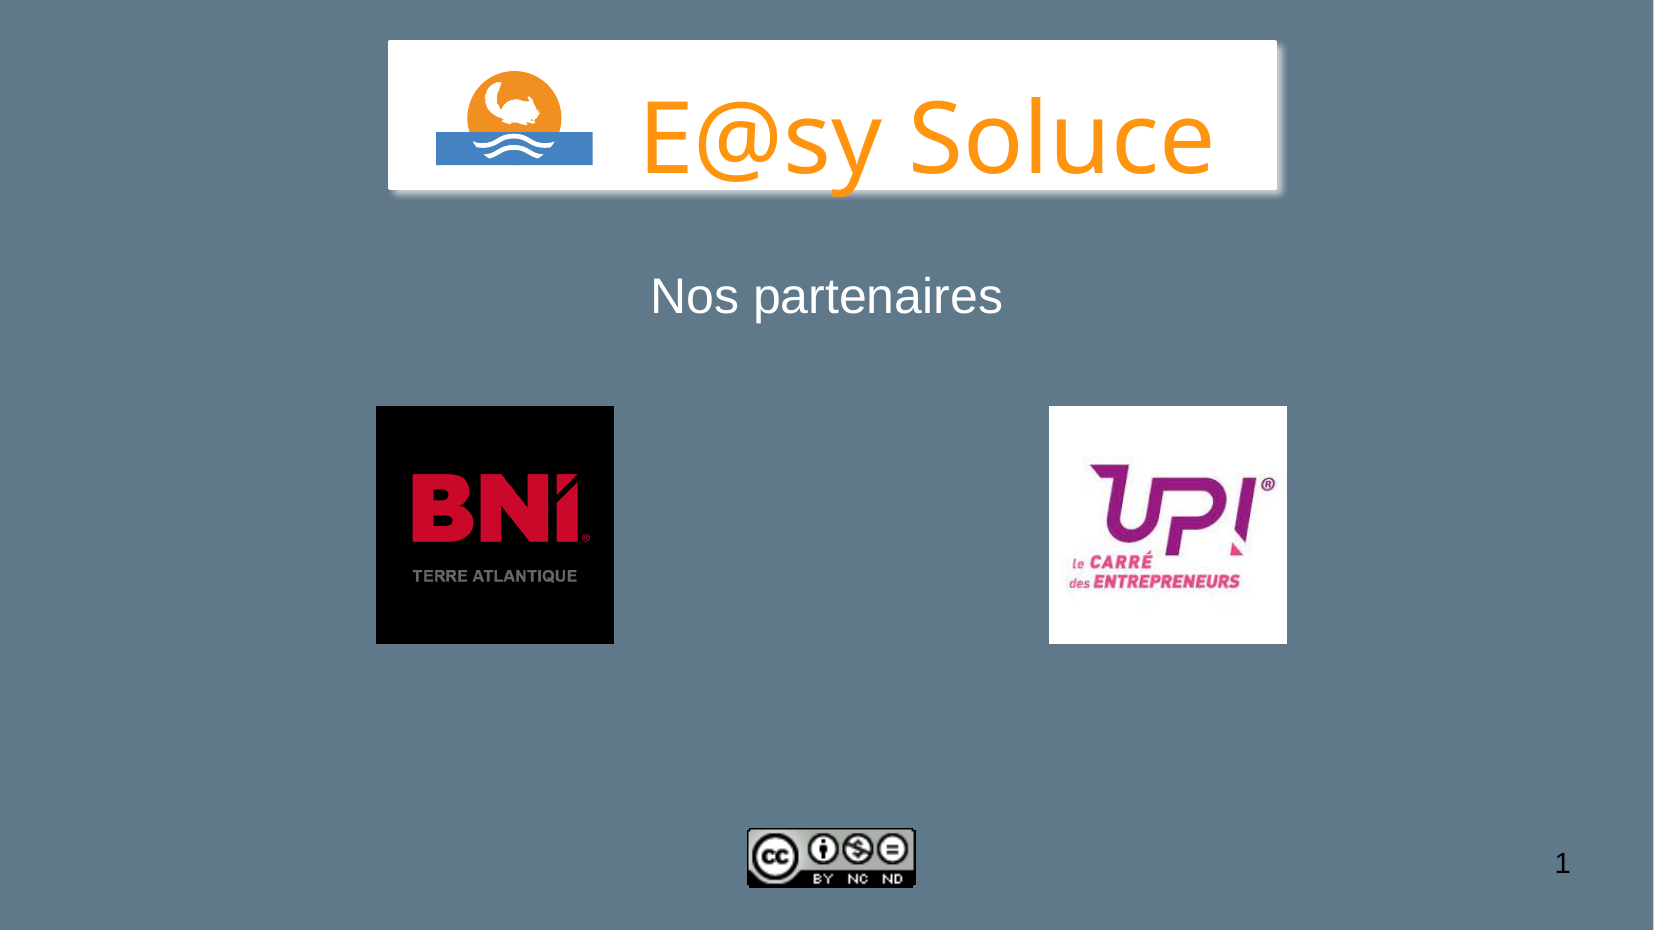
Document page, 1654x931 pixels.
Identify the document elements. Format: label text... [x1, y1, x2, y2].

text_box Nos partenaires [635, 261, 1018, 332]
picture [747, 828, 916, 888]
picture [1049, 406, 1287, 644]
picture [376, 406, 614, 644]
